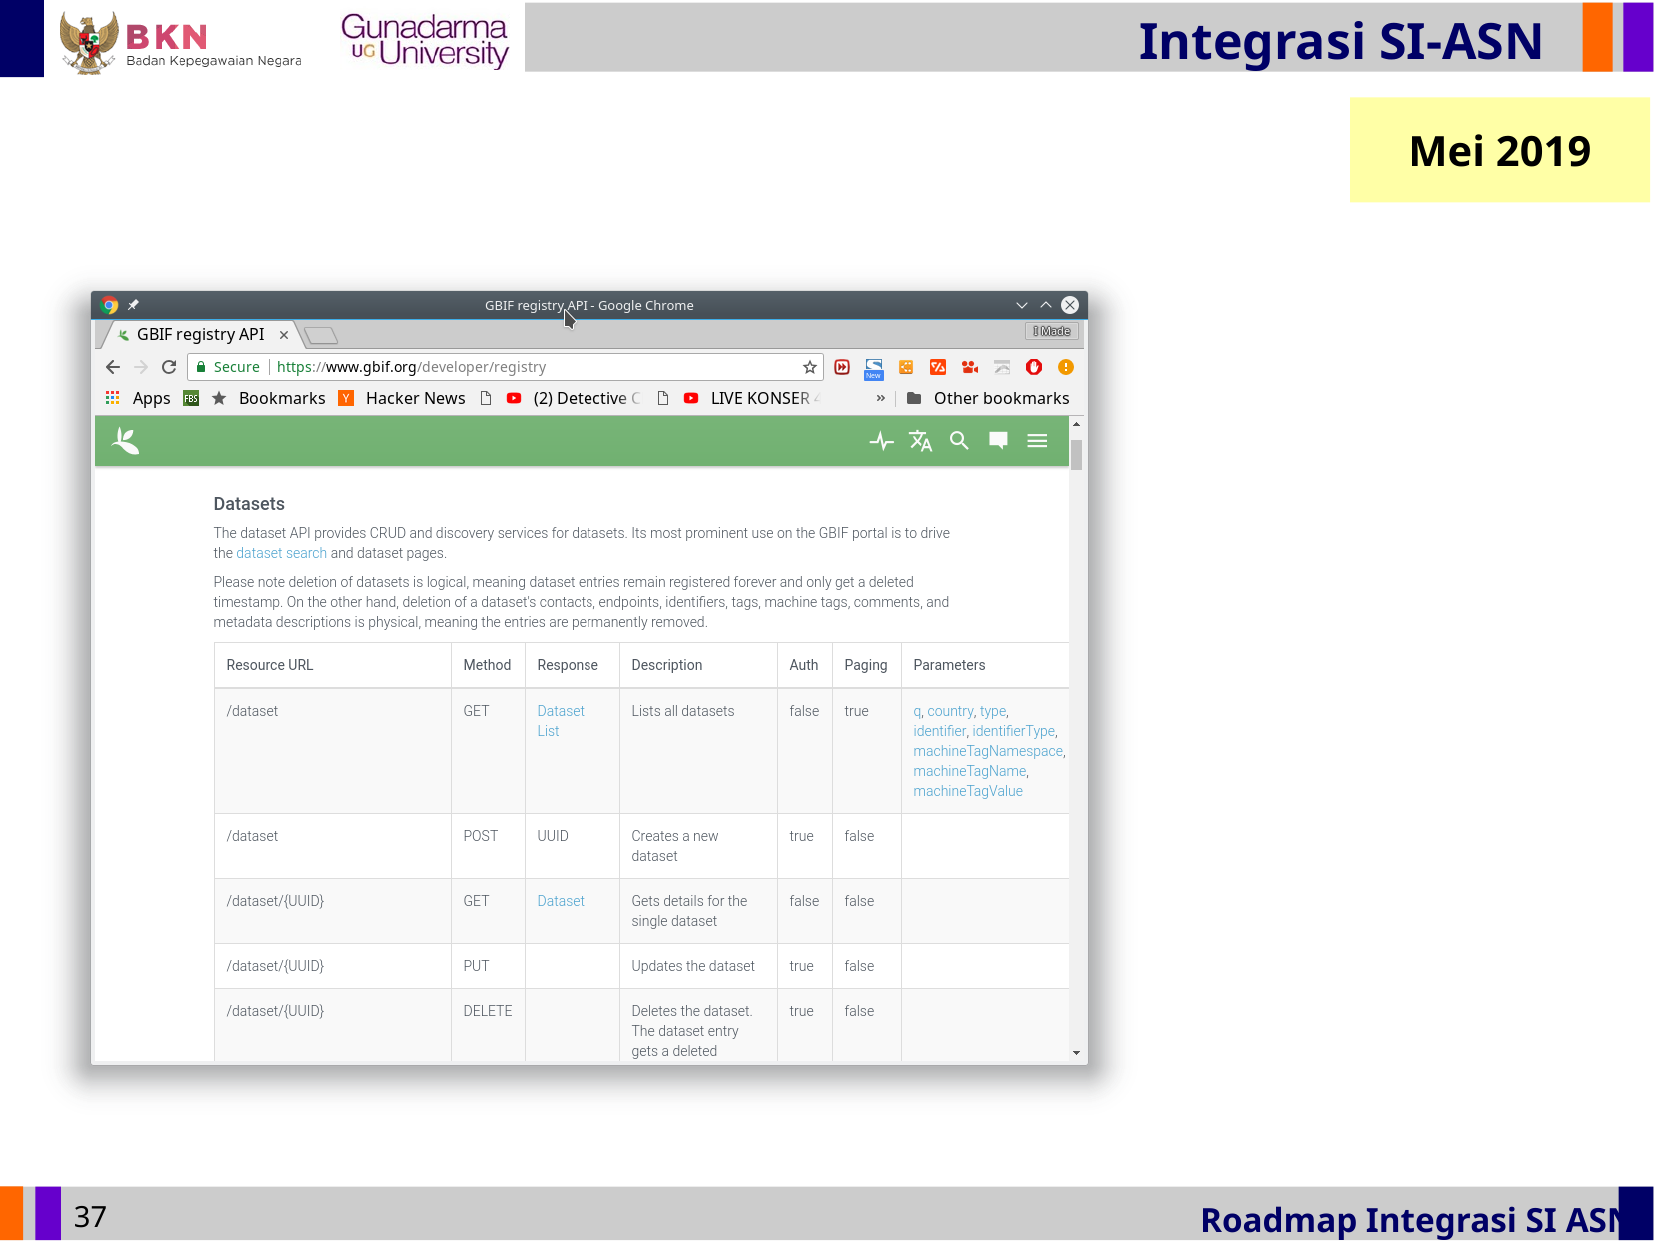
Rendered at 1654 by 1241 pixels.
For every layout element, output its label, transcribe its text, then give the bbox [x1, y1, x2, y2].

picture [30, 254, 1148, 1126]
text_box Mei 2019 [1350, 97, 1651, 203]
picture [340, 0, 510, 70]
picture [60, 11, 301, 75]
